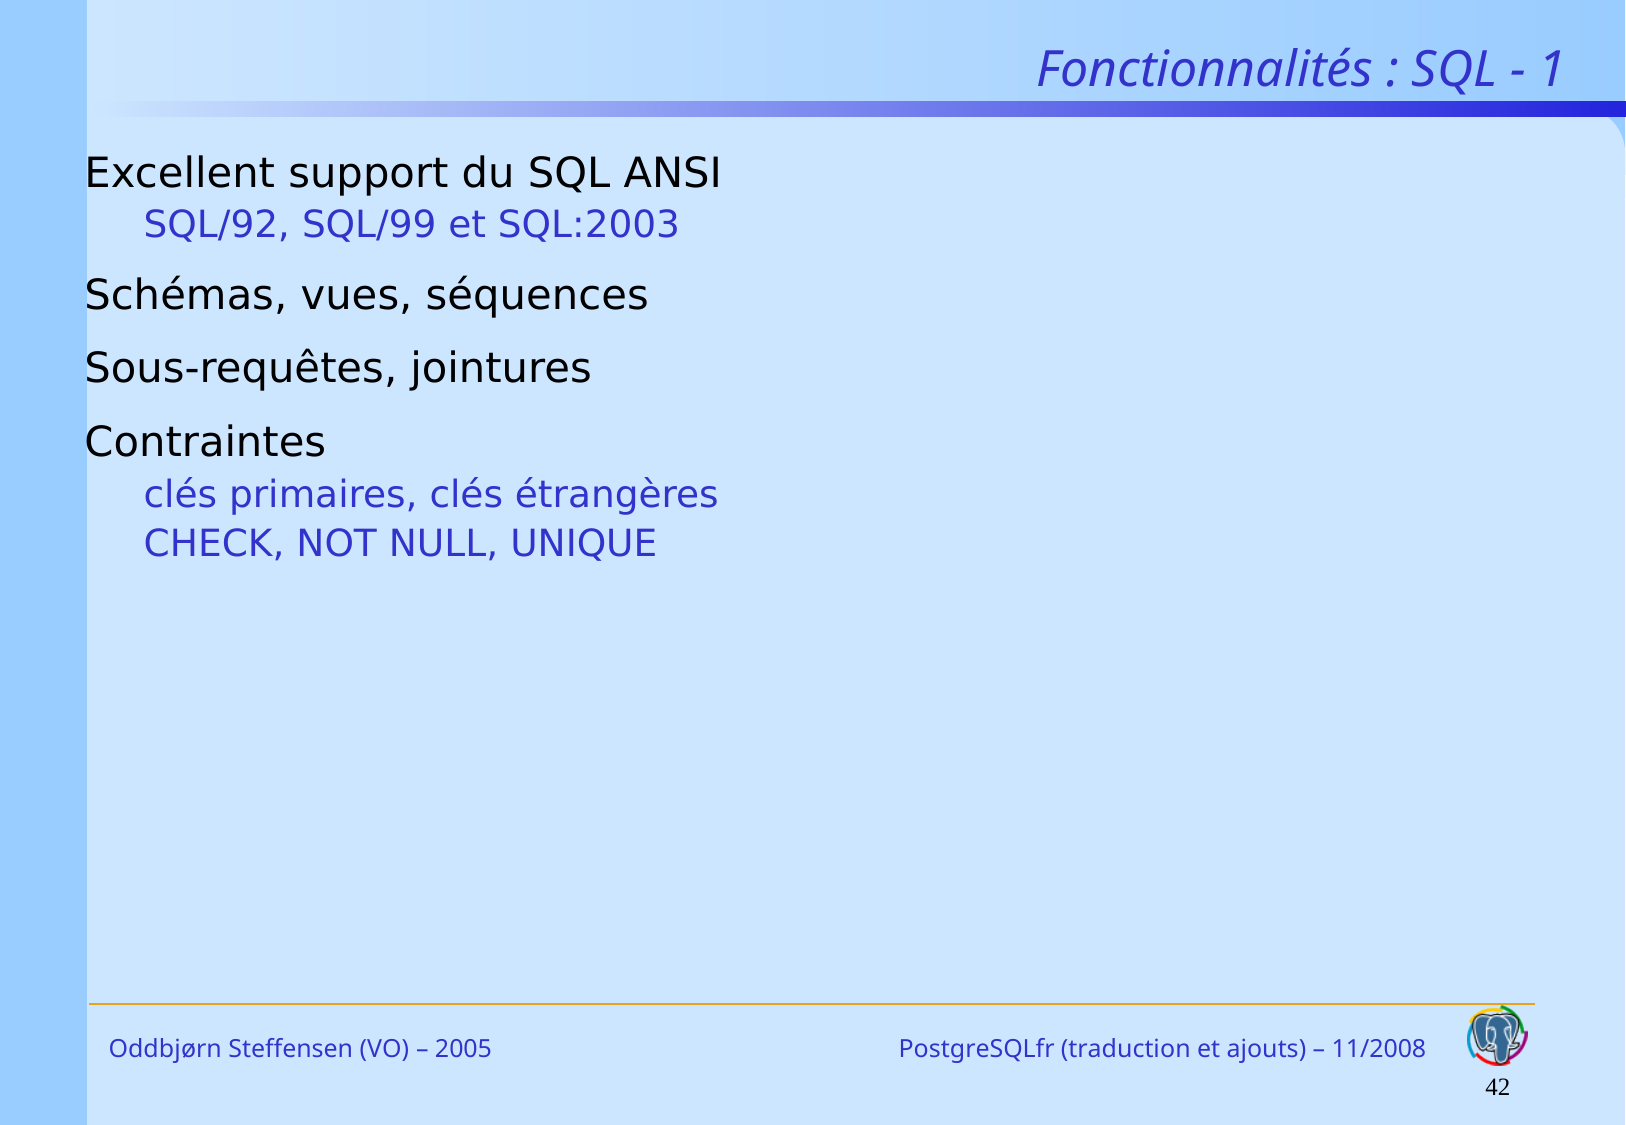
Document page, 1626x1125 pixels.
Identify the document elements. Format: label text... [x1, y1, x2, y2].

picture [1467, 1005, 1528, 1066]
list Excellent support du SQL ANSI SQL/92, SQL/99 et SQL:2003 Schémas, vues, séquences Sous-requêtes, jointures Contraintes clés primaires, clés étrangères CHECK, NOT NULL, UNIQUE [84, 148, 1548, 878]
title Fonctionnalités : SQL - 1 [172, 0, 1567, 134]
